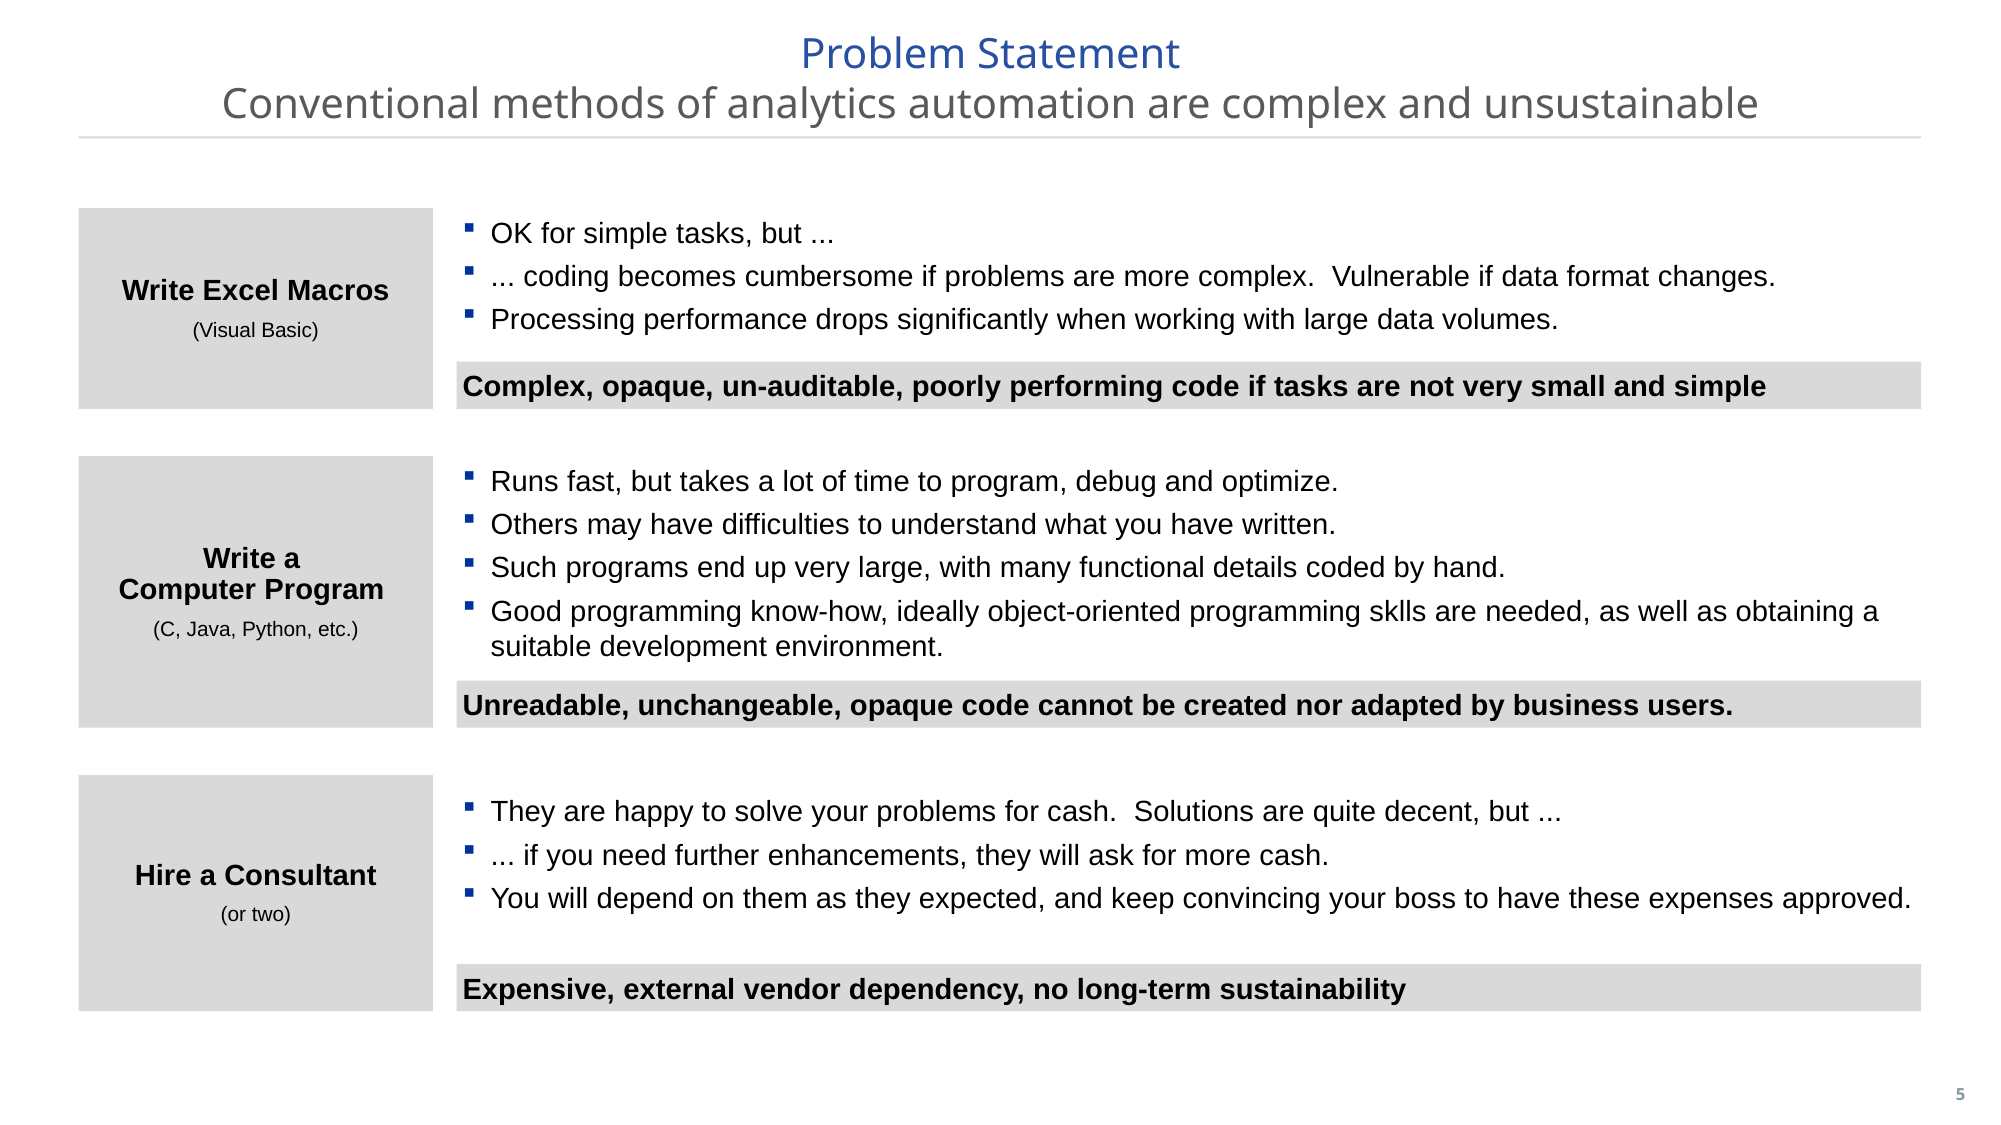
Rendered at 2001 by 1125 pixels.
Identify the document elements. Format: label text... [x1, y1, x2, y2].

text_box OK for simple tasks, but ... ... coding becomes cumbersome if problems are more complex. Vulnerable if data format changes. Processing performance drops significantly when working with large data volumes. [456, 208, 1922, 374]
text_box Complex, opaque, un-auditable, poorly performing code if tasks are not very small and simple [456, 374, 1922, 409]
text_box They are happy to solve your problems for cash. Solutions are quite decent, but ... ... if you need further enhancements, they will ask for more cash. You will depend on them as they expected, and keep convincing your boss to have these expenses approved. [456, 786, 1922, 953]
text_box Expensive, external vendor dependency, no long-term sustainability [456, 964, 1922, 1012]
text_box Hire a Consultant (or two) [78, 775, 433, 1012]
text_box Write a Computer Program (C, Java, Python, etc.) [78, 456, 433, 728]
text_box Unreadable, unchangeable, opaque code cannot be created nor adapted by business users. [456, 680, 1922, 728]
title Problem Statement Conventional methods of analytics automation are complex and unsustainable [76, 19, 1920, 137]
text_box Runs fast, but takes a lot of time to program, debug and optimize. Others may have difficulties to understand what you have written. Such programs end up very large, with many functional details coded by hand. Good programming know-how, ideally object-oriented programming sklls are needed, as well as obtaining a suitable development environment. [456, 456, 1922, 669]
text_box Write Excel Macros (Visual Basic) [78, 208, 433, 409]
